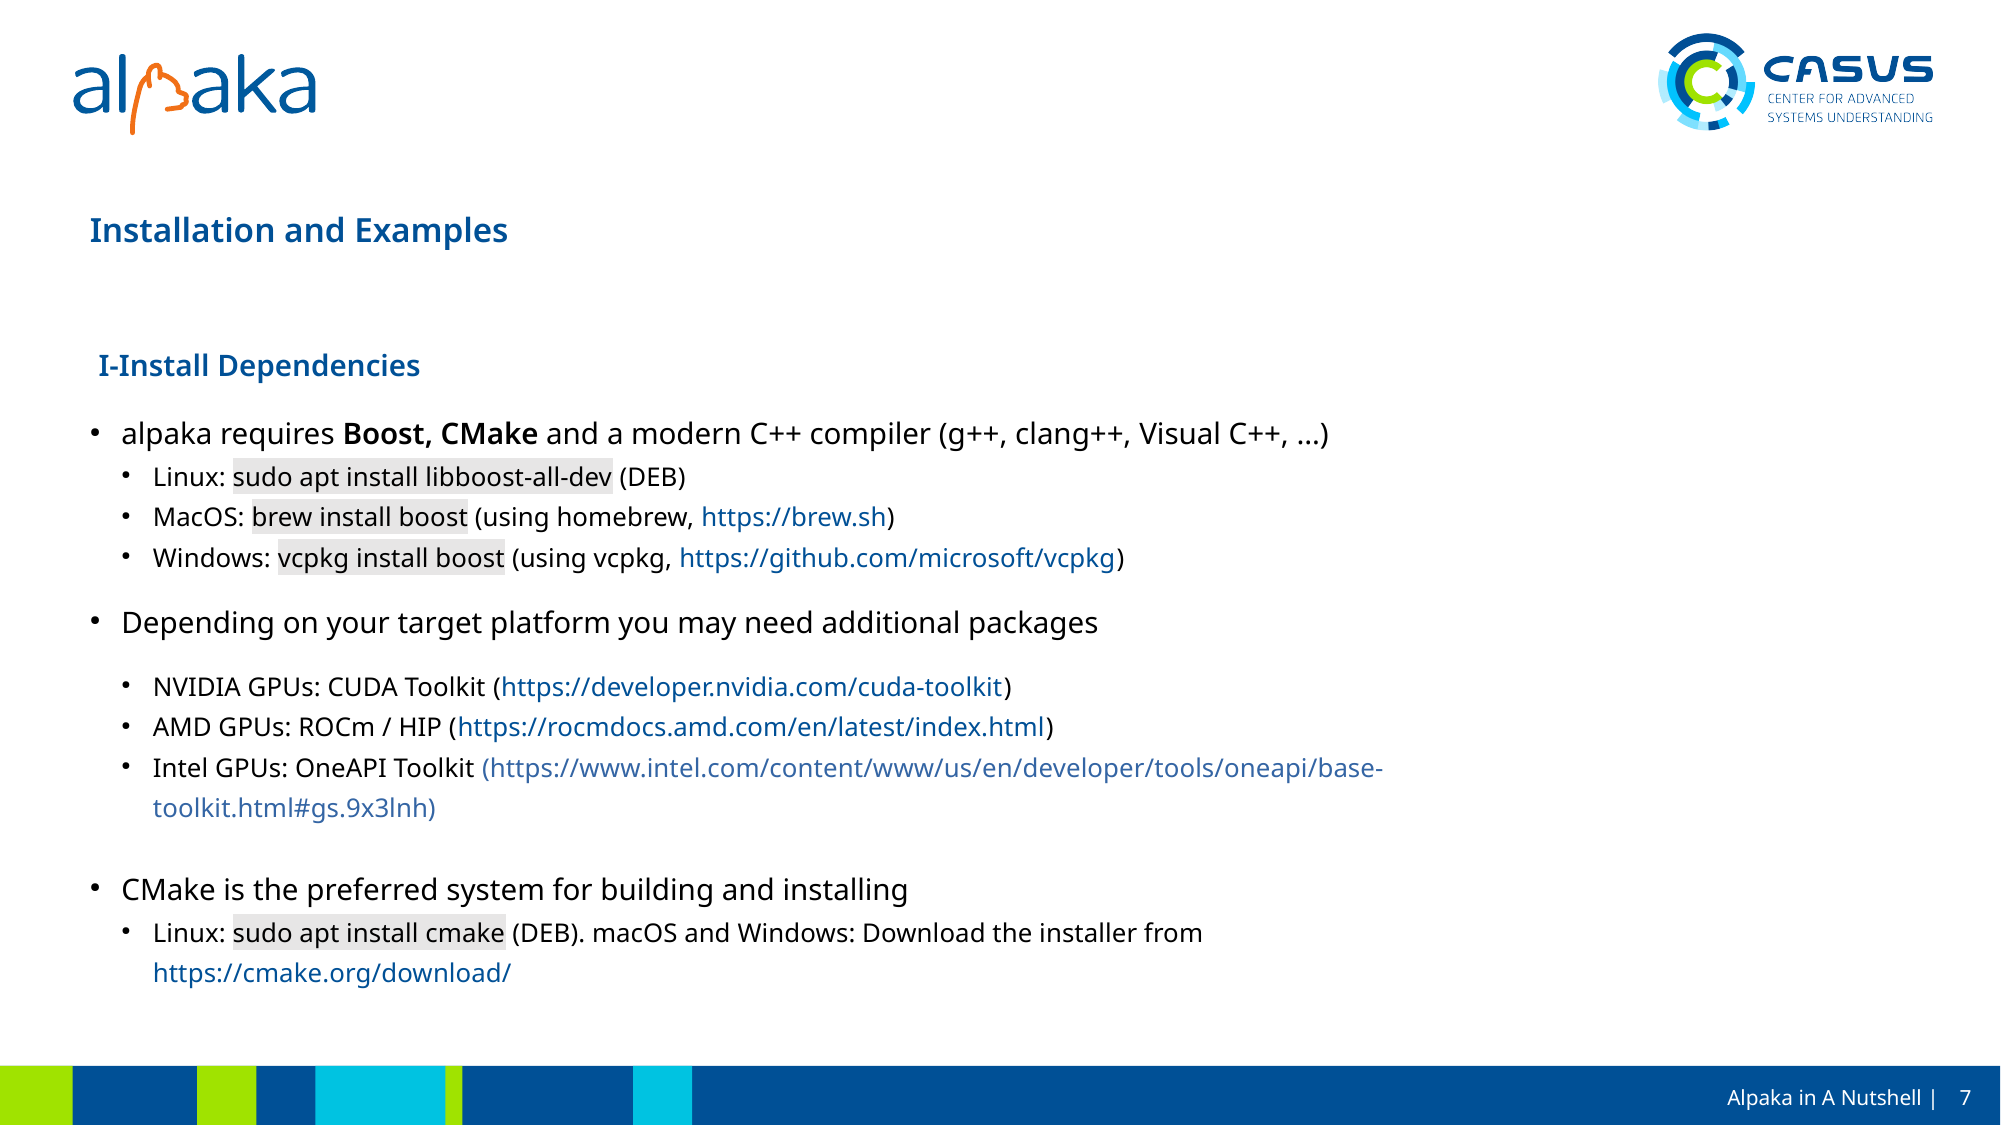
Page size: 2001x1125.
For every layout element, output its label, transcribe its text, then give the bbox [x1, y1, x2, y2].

picture [1658, 33, 1933, 131]
picture [72, 53, 317, 136]
list Installation and Examples I-Install Dependencies alpaka requires Boost, CMake and a modern C++ compiler (g++, clang++, Visual C++, …) Linux: sudo apt install libboost-all-dev (DEB) MacOS: brew install boost (using homebrew, https://brew.sh) Windows: vcpkg install boost (using vcpkg, https://github.com/microsoft/vcpkg) Depending on your target platform you may need additional packages NVIDIA GPUs: CUDA Toolkit (https://developer.nvidia.com/cuda-toolkit) AMD GPUs: ROCm / HIP (https://rocmdocs.amd.com/en/latest/index.html) Intel GPUs: OneAPI Toolkit (https://www.intel.com/content/www/us/en/developer/tools/oneapi/base-toolkit.html#gs.9x3lnh) CMake is the preferred system for building and installing Linux: sudo apt install cmake (DEB). macOS and Windows: Download the installer from https://cmake.org/download/ [89, 200, 1512, 993]
